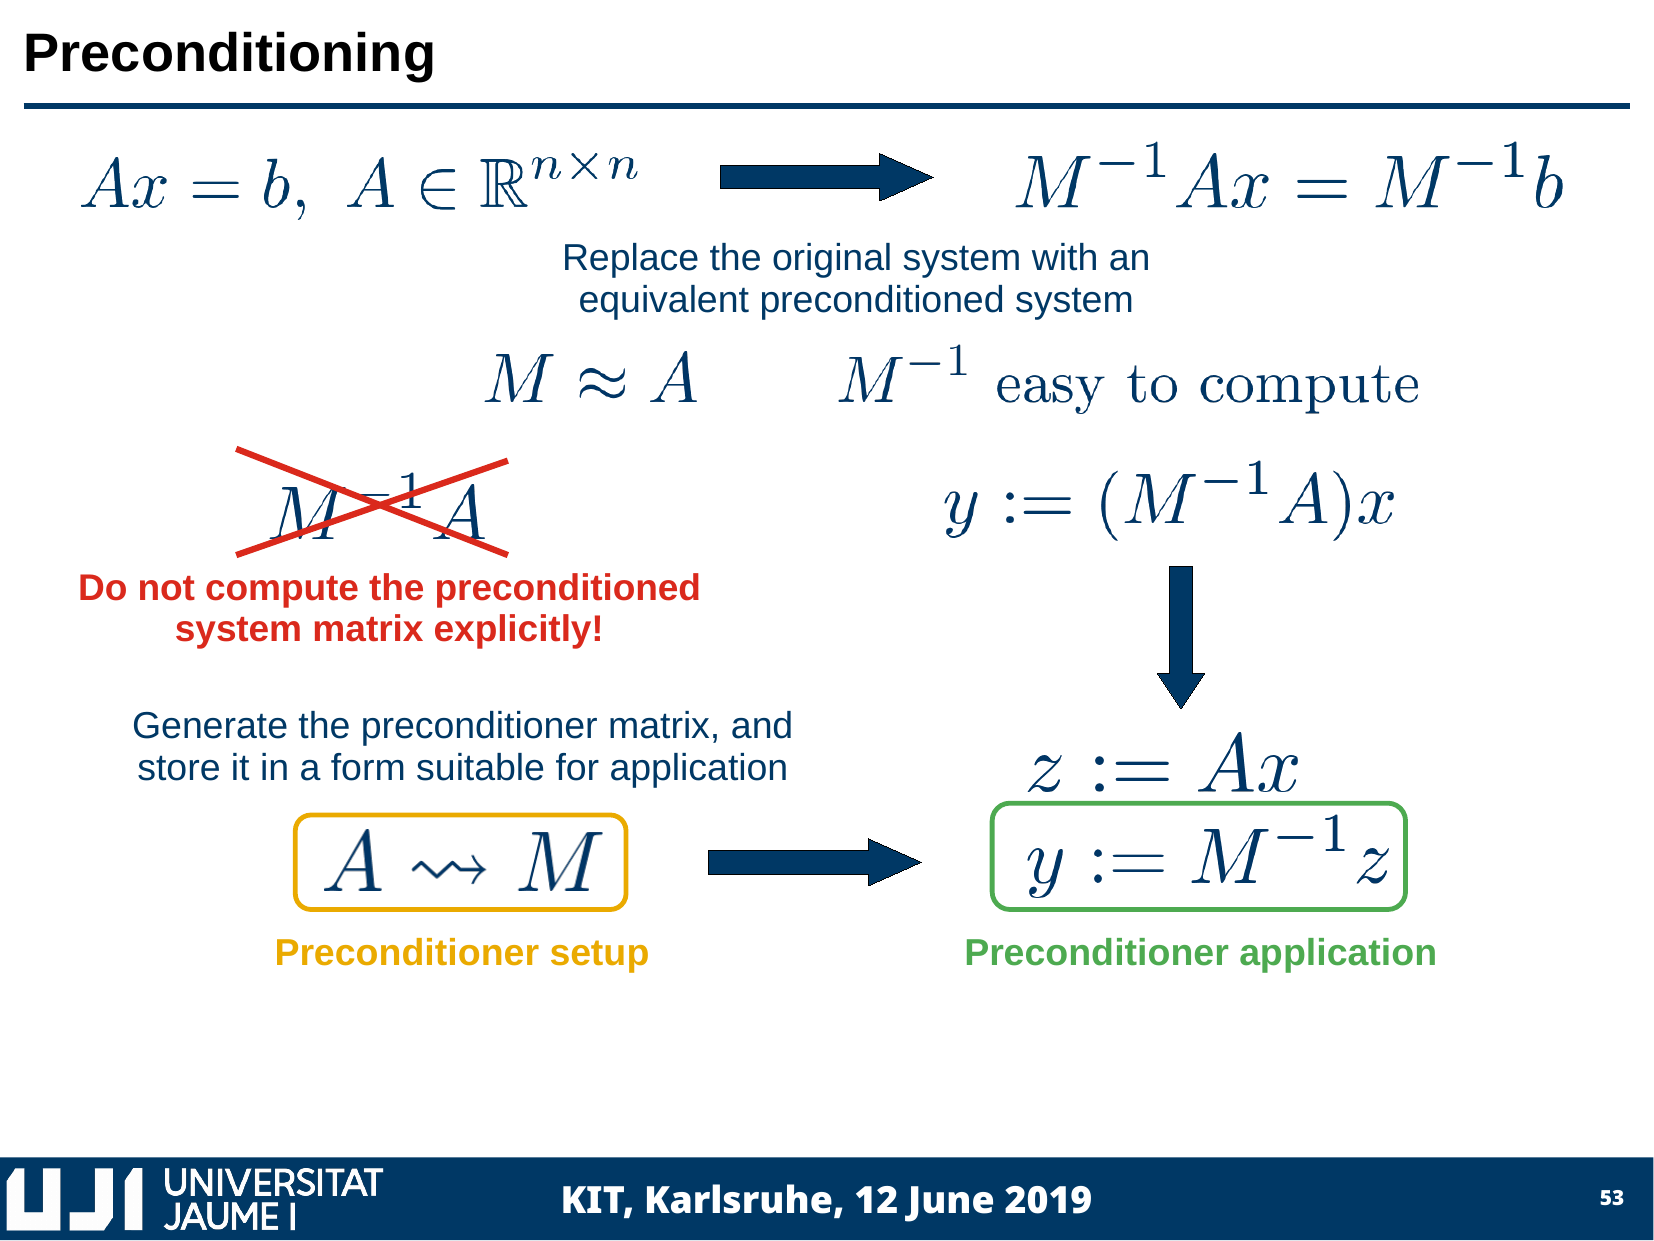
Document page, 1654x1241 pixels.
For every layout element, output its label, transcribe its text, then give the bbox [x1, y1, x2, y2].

text_box Do not compute the preconditioned system matrix explicitly! [0, 566, 733, 650]
picture [81, 153, 638, 220]
picture [944, 460, 1394, 541]
text_box Preconditioner setup [259, 923, 665, 981]
picture [0, 1158, 390, 1241]
picture [838, 344, 1418, 414]
text_box Generate the preconditioner matrix, and store it in a form suitable for application [117, 696, 838, 796]
picture [269, 472, 368, 539]
picture [391, 473, 485, 539]
picture [1015, 141, 1563, 208]
text_box [708, 838, 922, 886]
picture [307, 472, 462, 501]
list Replace the original system with an equivalent preconditioned system [437, 236, 1205, 343]
text_box [720, 153, 934, 201]
picture [1027, 814, 1389, 898]
picture [484, 351, 697, 402]
text_box [1157, 566, 1205, 709]
picture [324, 829, 603, 891]
text_box Preconditioner application [949, 923, 1453, 981]
title Preconditioning [23, 0, 1630, 107]
picture [1027, 732, 1298, 792]
picture [295, 509, 455, 539]
